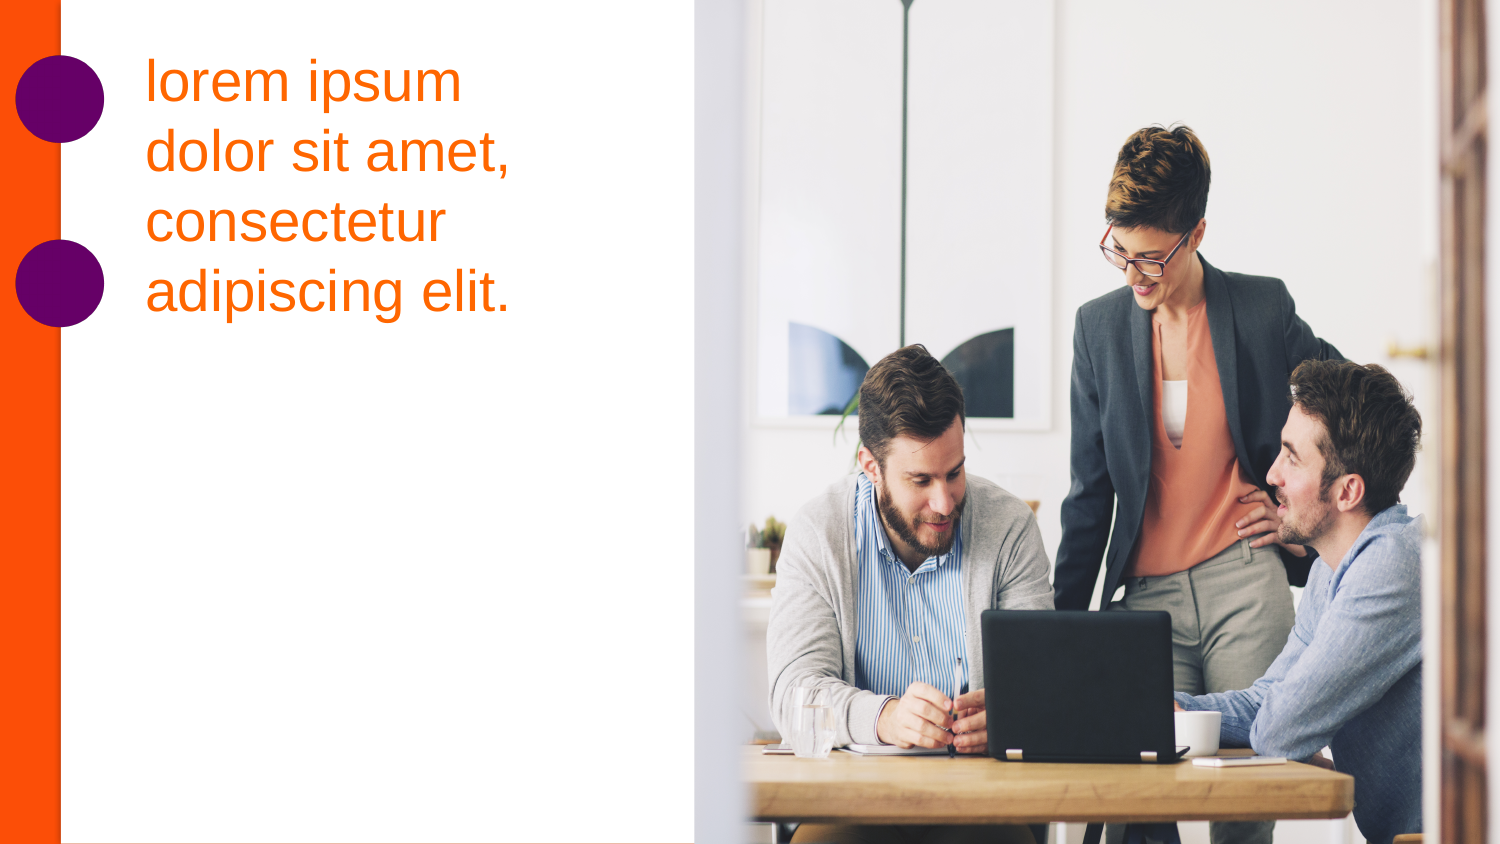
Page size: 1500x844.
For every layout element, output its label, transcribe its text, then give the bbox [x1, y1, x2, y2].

text_box lorem ipsum dolor sit amet, consectetur adipiscing elit. [130, 35, 565, 844]
picture [694, 0, 1500, 844]
text_box [60, 0, 694, 844]
picture [14, 53, 106, 329]
